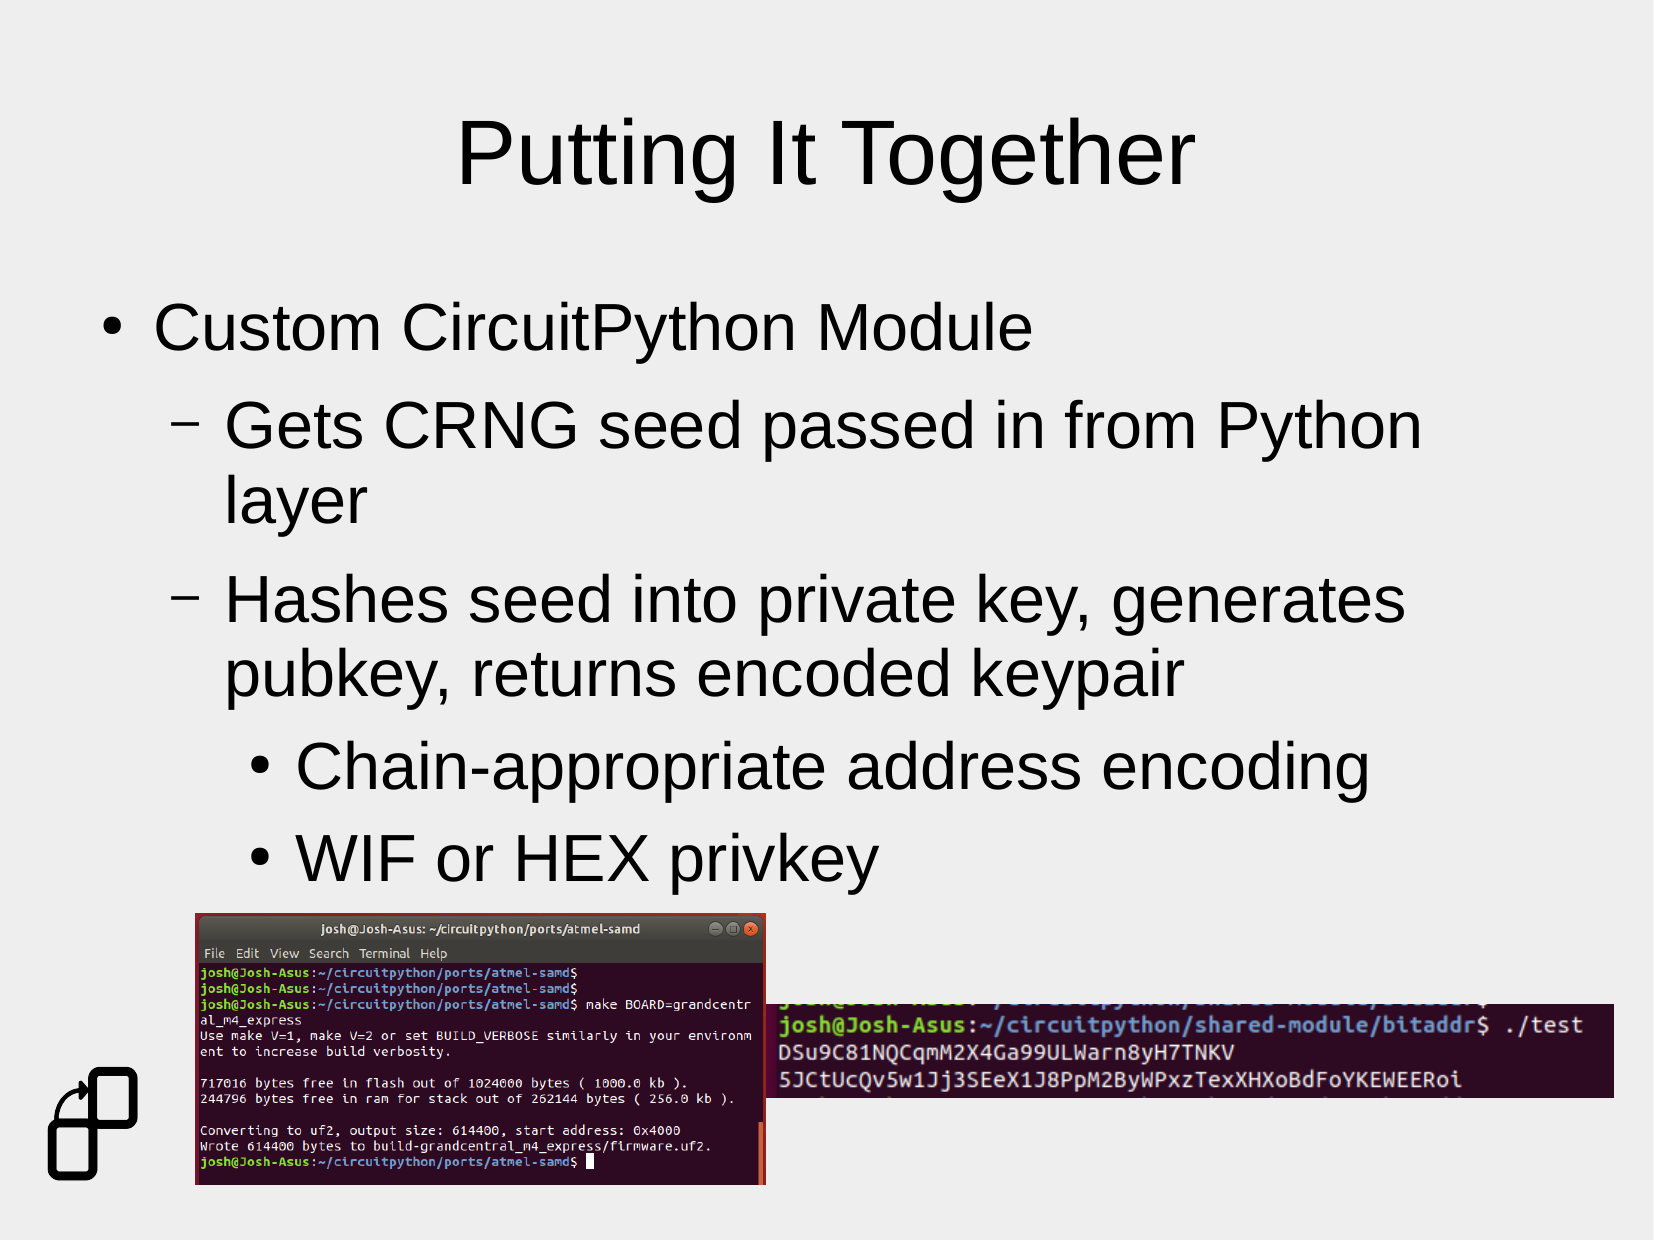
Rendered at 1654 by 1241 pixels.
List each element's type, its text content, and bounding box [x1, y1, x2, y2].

list Custom CircuitPython Module Gets CRNG seed passed in from Python layer Hashes seed into private key, generates pubkey, returns encoded keypair Chain-appropriate address encoding WIF or HEX privkey [82, 290, 1571, 1010]
title Putting It Together [82, 49, 1571, 257]
picture [195, 913, 1614, 1186]
picture [30, 1062, 153, 1186]
